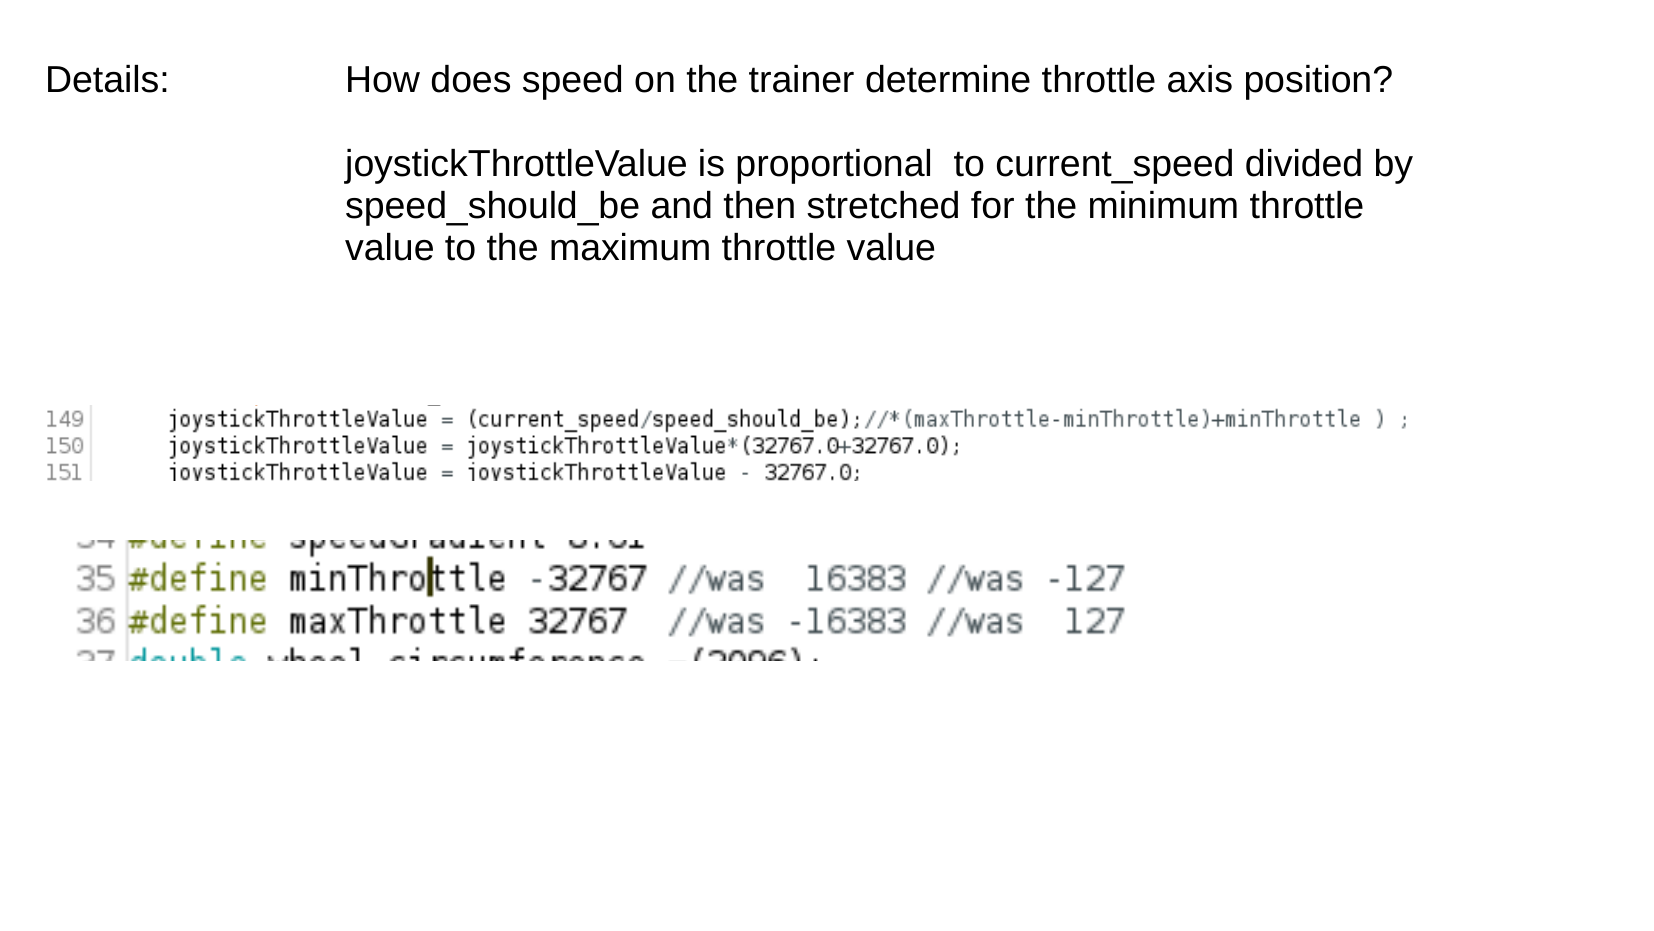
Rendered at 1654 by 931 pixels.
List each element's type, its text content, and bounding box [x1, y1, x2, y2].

picture [30, 405, 1452, 481]
text_box Details: How does speed on the trainer determine throttle axis position? joystickThrottleValue is proportional to current_speed divided by speed_should_be and then stretched for the minimum throttle value to the maximum throttle value [30, 51, 1470, 277]
picture [30, 540, 1183, 661]
